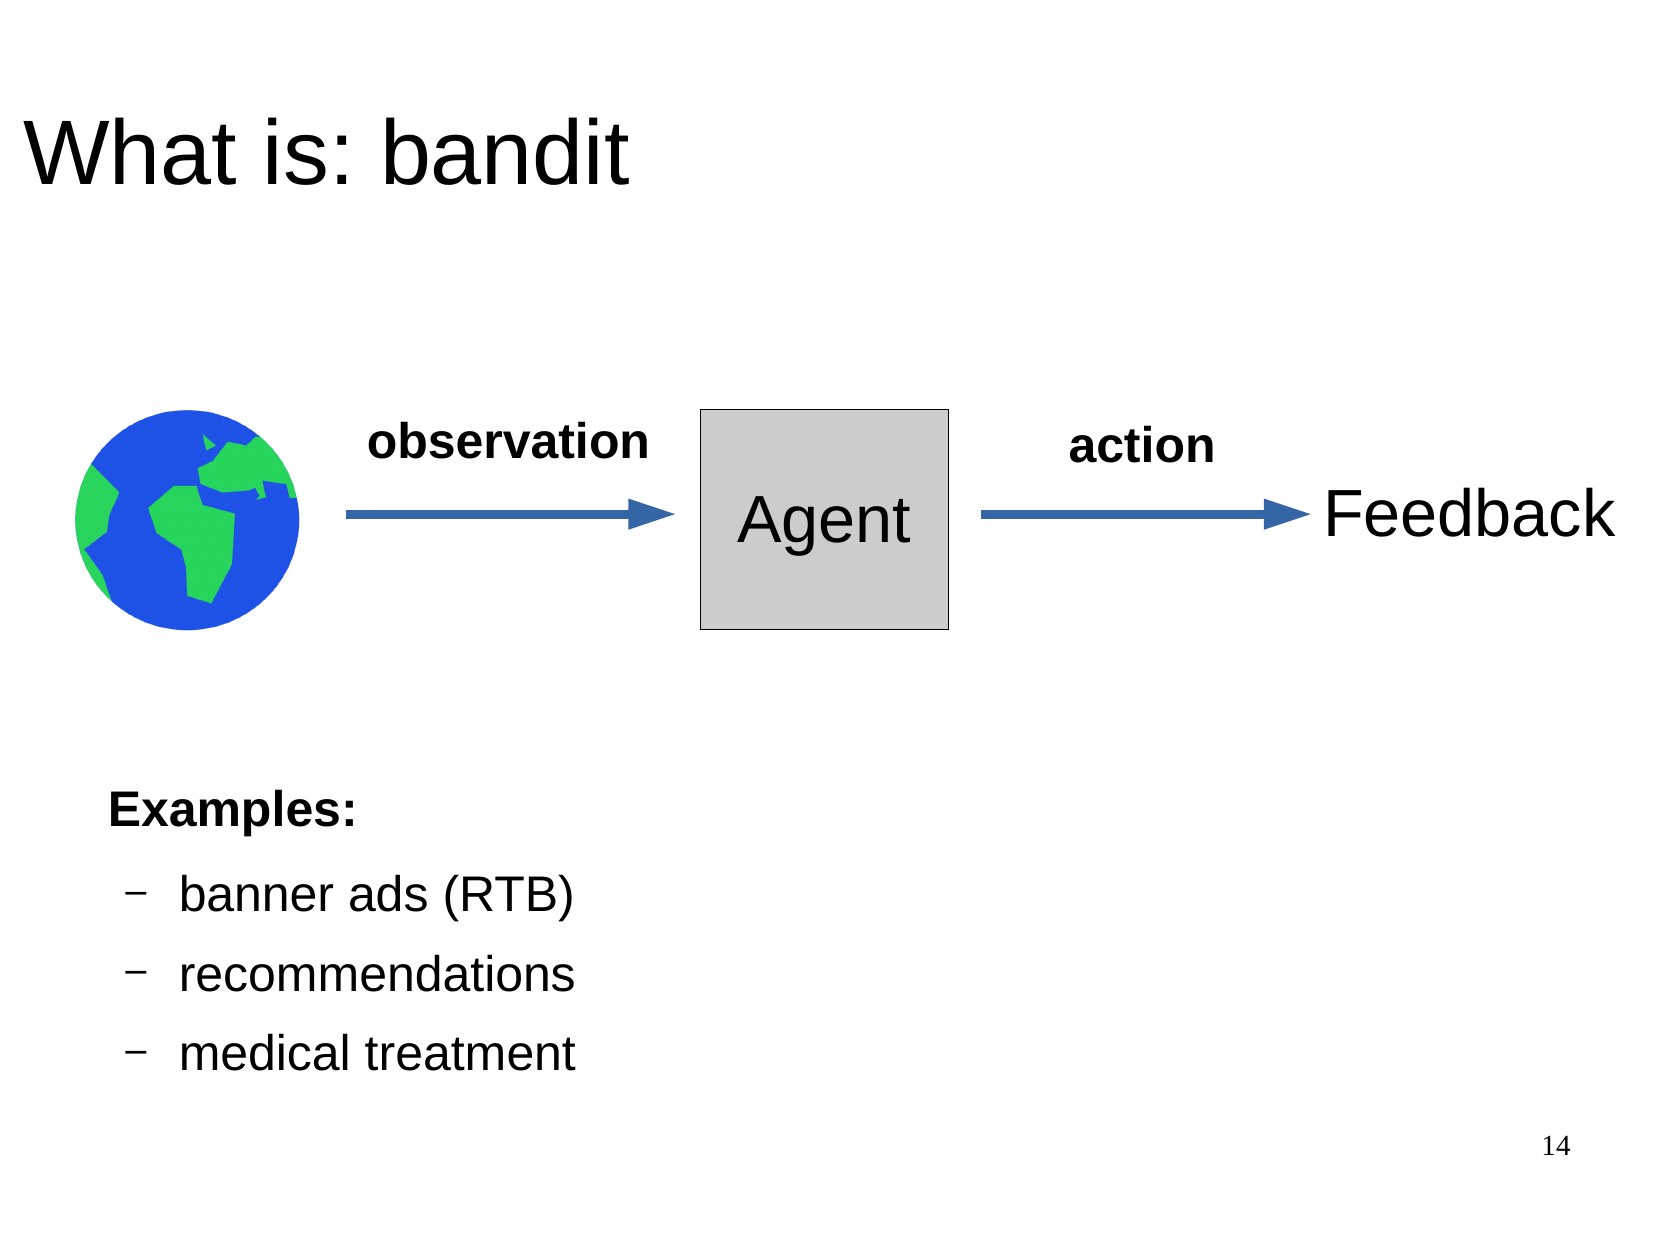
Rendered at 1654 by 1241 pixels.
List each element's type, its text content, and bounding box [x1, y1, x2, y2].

text_box Agent [700, 409, 949, 630]
list Examples: banner ads (RTB) recommendations medical treatment [36, 781, 1336, 1241]
title What is: bandit [23, 49, 1512, 257]
text_box Feedback [1259, 468, 1654, 559]
text_box action [1053, 409, 1231, 481]
text_box observation [352, 406, 666, 478]
picture [4, 385, 370, 655]
